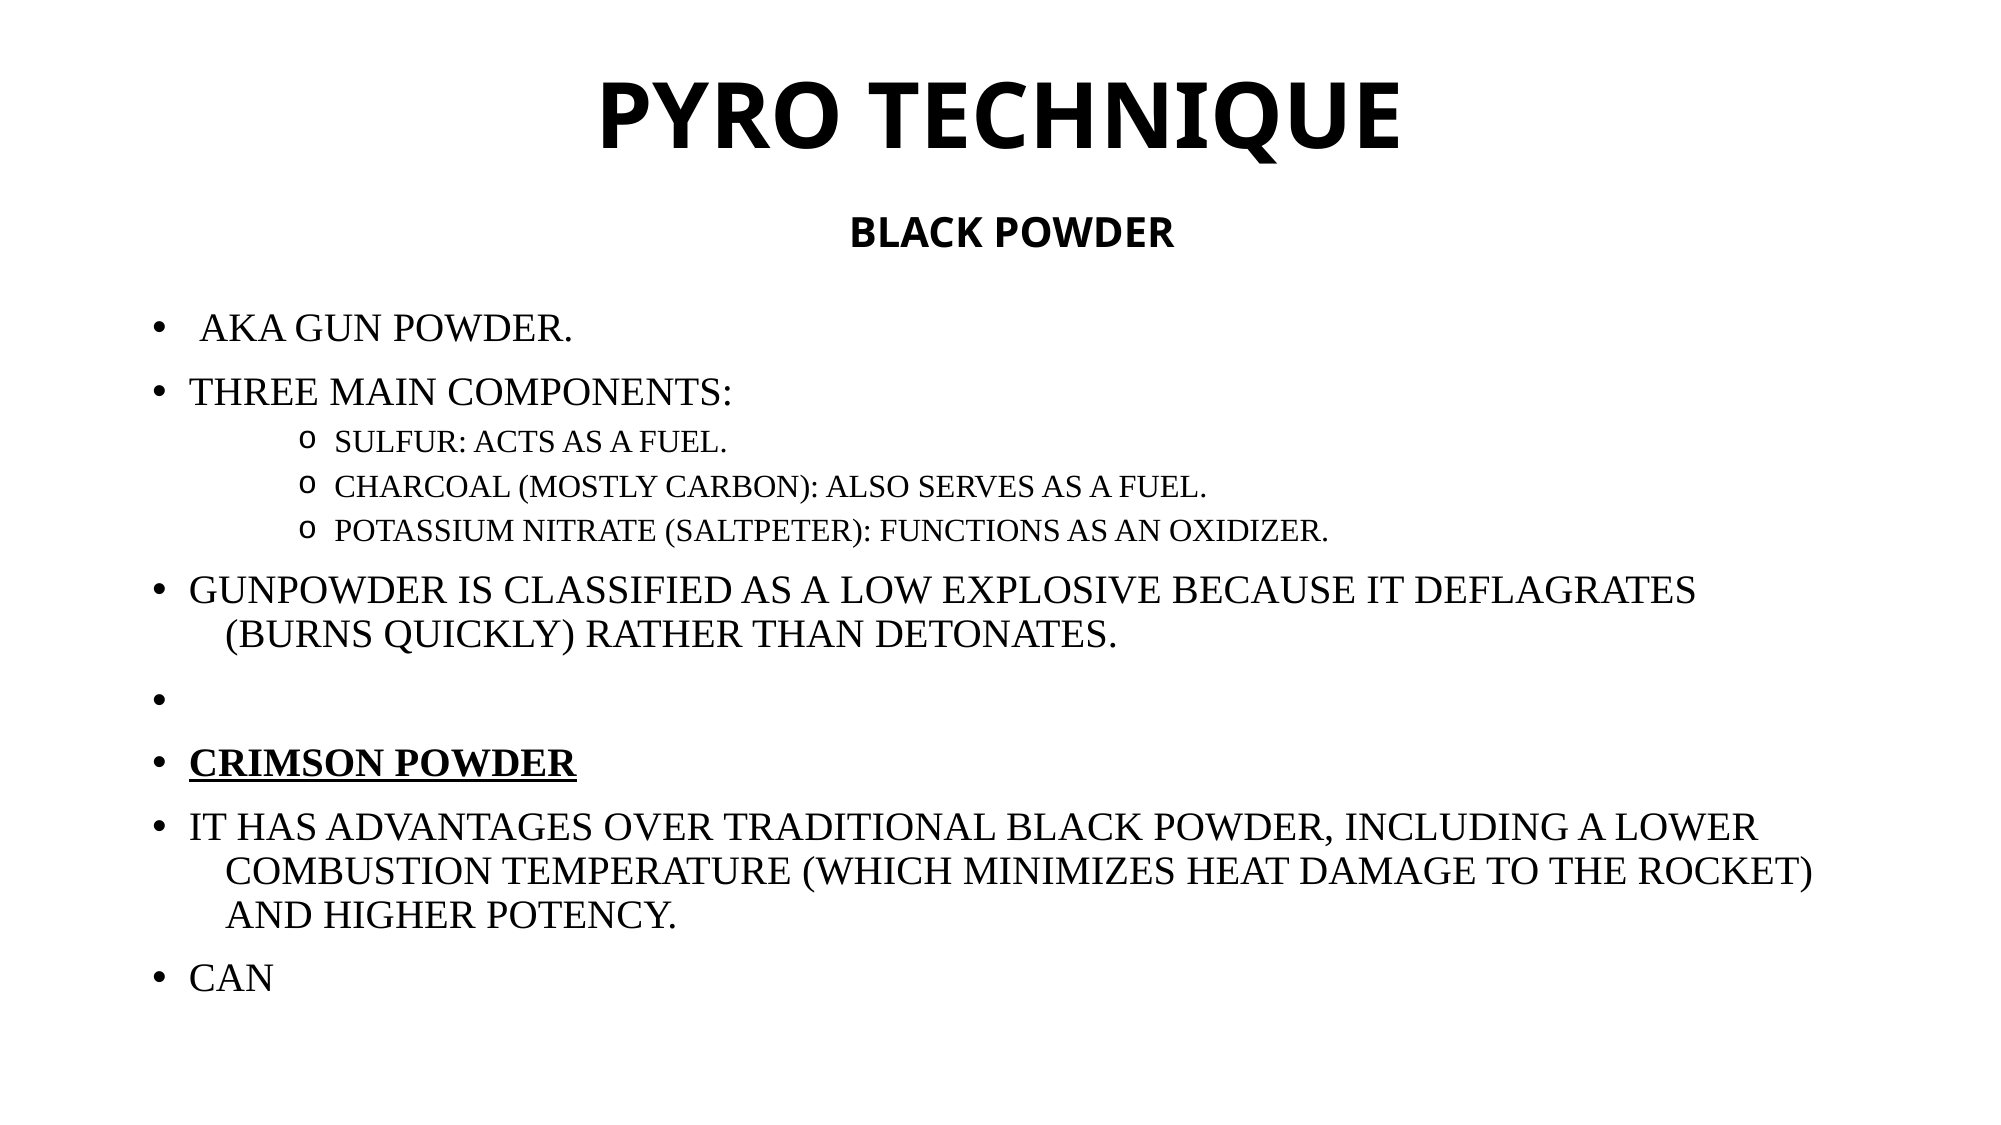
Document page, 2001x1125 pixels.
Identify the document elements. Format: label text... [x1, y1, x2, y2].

list AKA GUN POWDER. THREE MAIN COMPONENTS: SULFUR: ACTS AS A FUEL. CHARCOAL (MOSTLY CARBON): ALSO SERVES AS A FUEL. POTASSIUM NITRATE (SALTPETER): FUNCTIONS AS AN OXIDIZER. GUNPOWDER IS CLASSIFIED AS A LOW EXPLOSIVE BECAUSE IT DEFLAGRATES (BURNS QUICKLY) RATHER THAN DETONATES. CRIMSON POWDER IT HAS ADVANTAGES OVER TRADITIONAL BLACK POWDER, INCLUDING A LOWER COMBUSTION TEMPERATURE (WHICH MINIMIZES HEAT DAMAGE TO THE ROCKET) AND HIGHER POTENCY. CAN [137, 299, 1863, 1014]
title PYRO TECHNIQUE BLACK POWDER [137, 59, 1863, 278]
